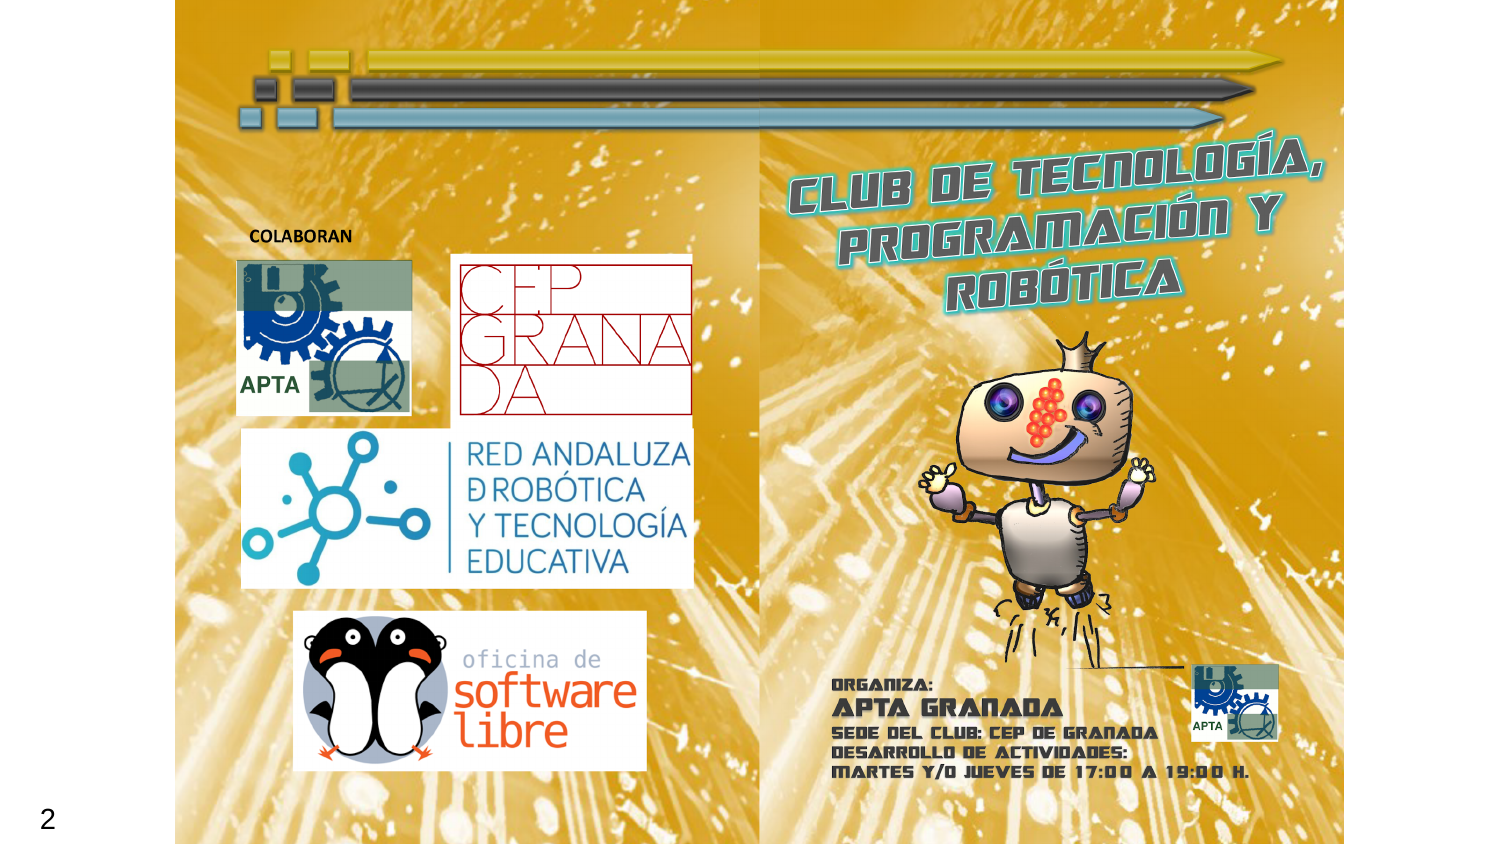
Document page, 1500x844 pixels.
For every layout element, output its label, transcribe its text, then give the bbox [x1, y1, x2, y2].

picture [175, 0, 1344, 844]
text_box 2 [25, 785, 92, 835]
